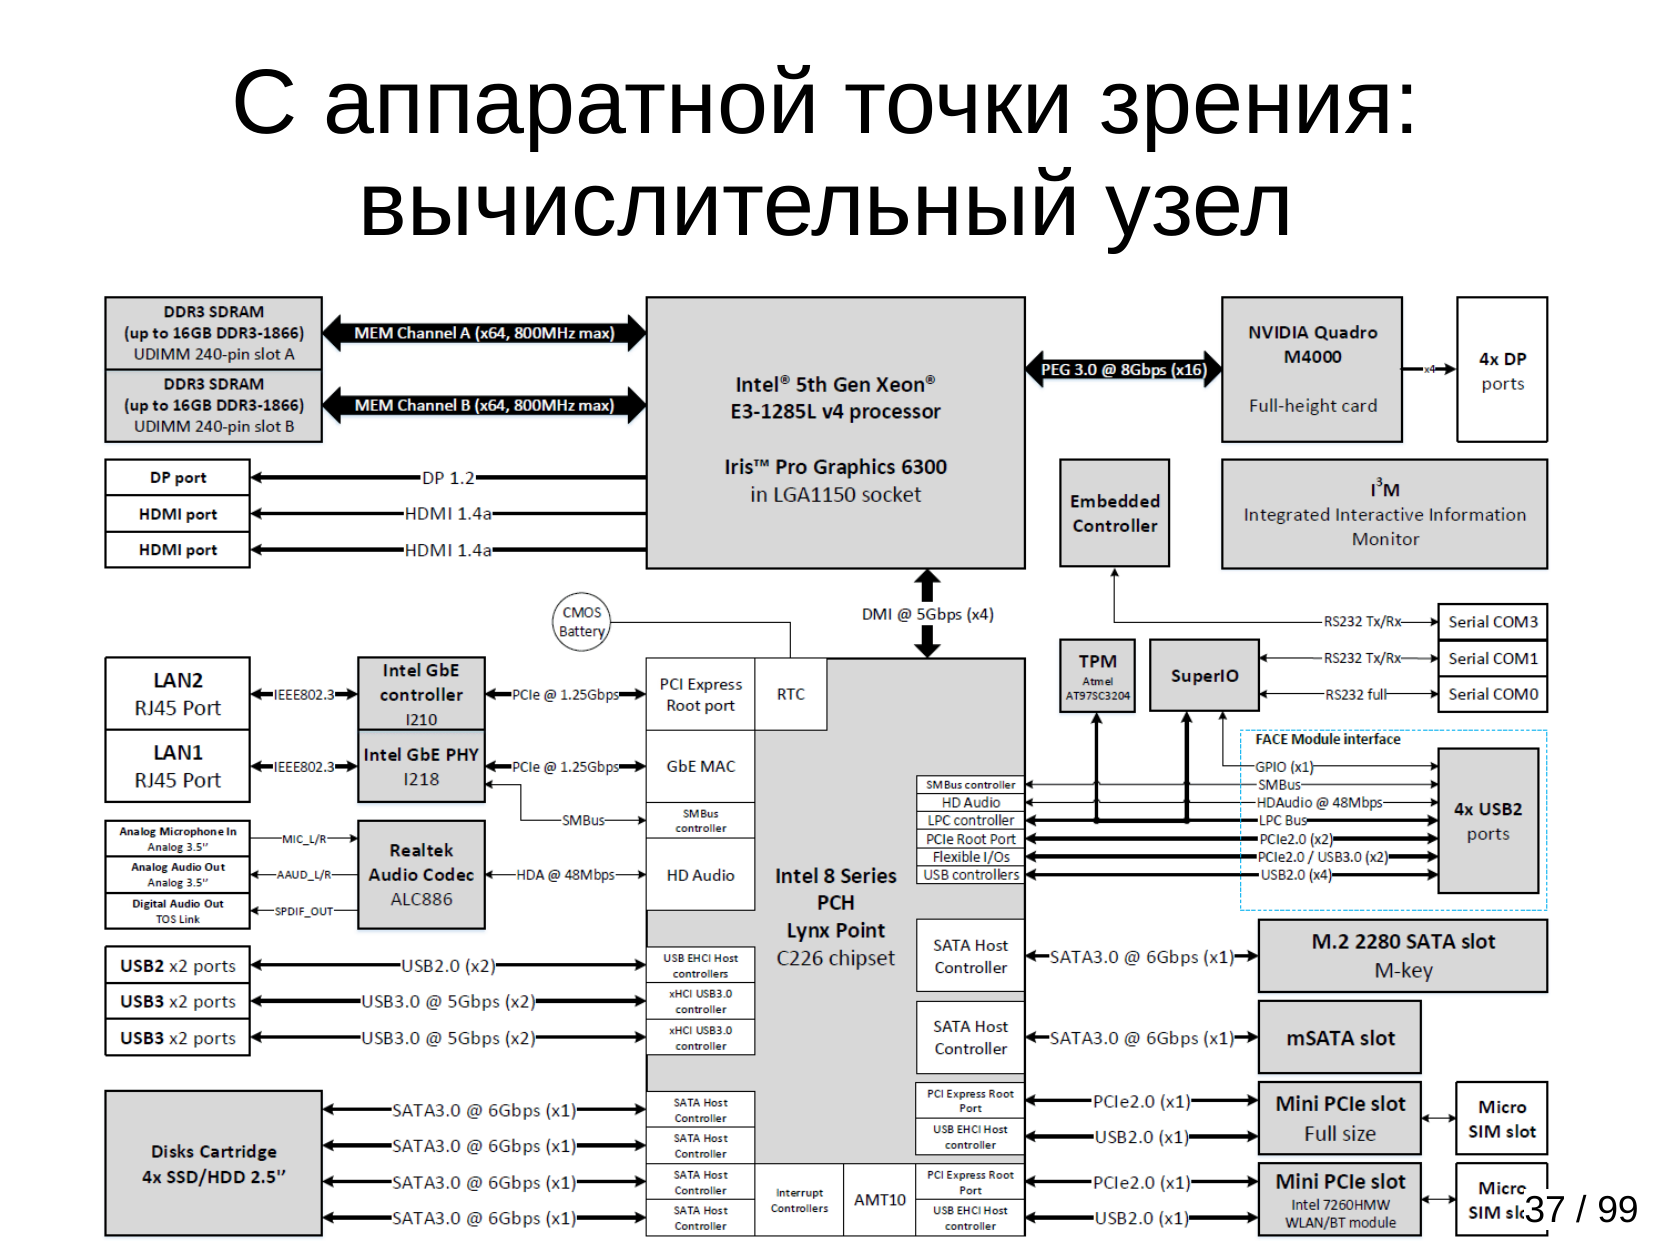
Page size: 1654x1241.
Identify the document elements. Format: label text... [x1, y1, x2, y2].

title С аппаратной точки зрения: вычислительный узел [82, 49, 1571, 257]
text_box <number> / 99 [1380, 1181, 1654, 1238]
picture [100, 283, 1554, 1241]
